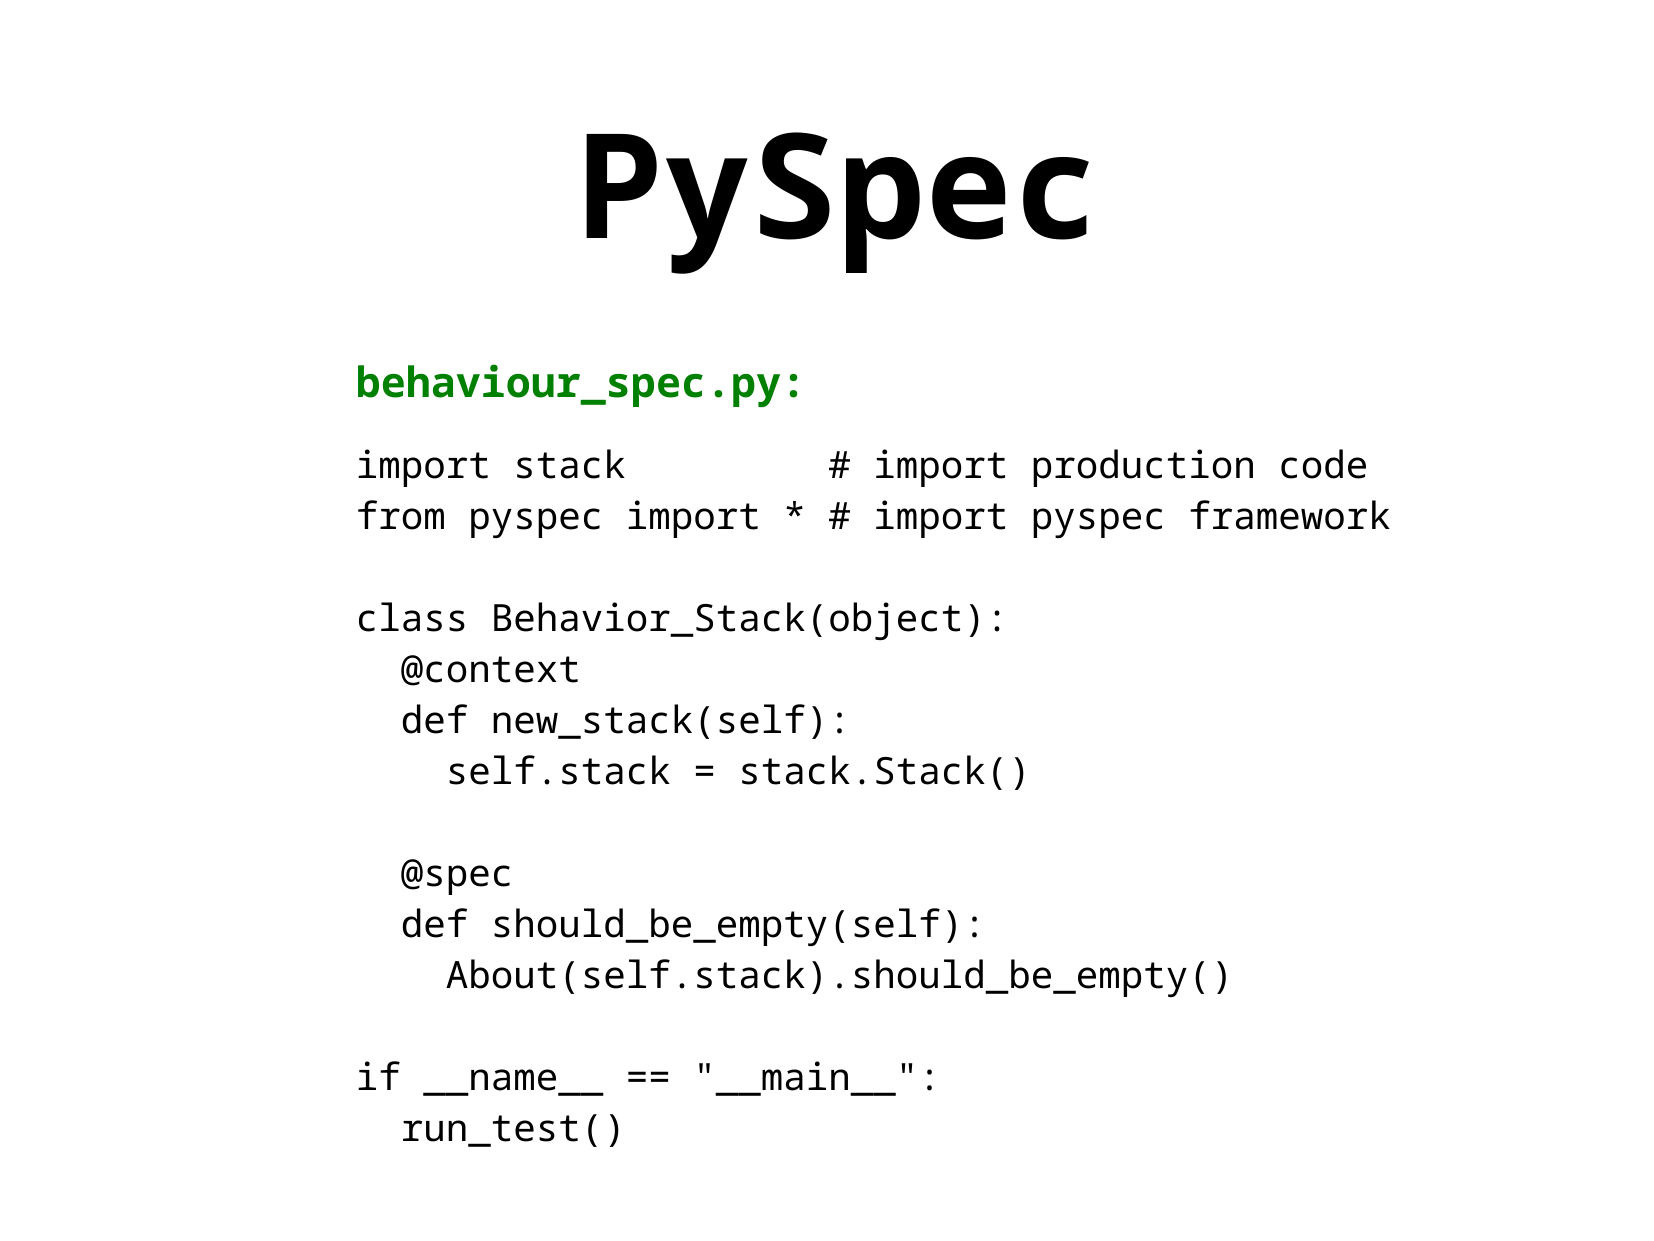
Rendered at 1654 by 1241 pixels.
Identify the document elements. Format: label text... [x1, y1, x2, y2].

text_box PySpec [463, 75, 1214, 263]
text_box behaviour_spec.py: import stack # import production code from pyspec import * # import pyspec framework class Behavior_Stack(object): @context def new_stack(self): self.stack = stack.Stack() @spec def should_be_empty(self): About(self.stack).should_be_empty() if __name__ == "__main__": run_test() [340, 345, 1654, 1088]
